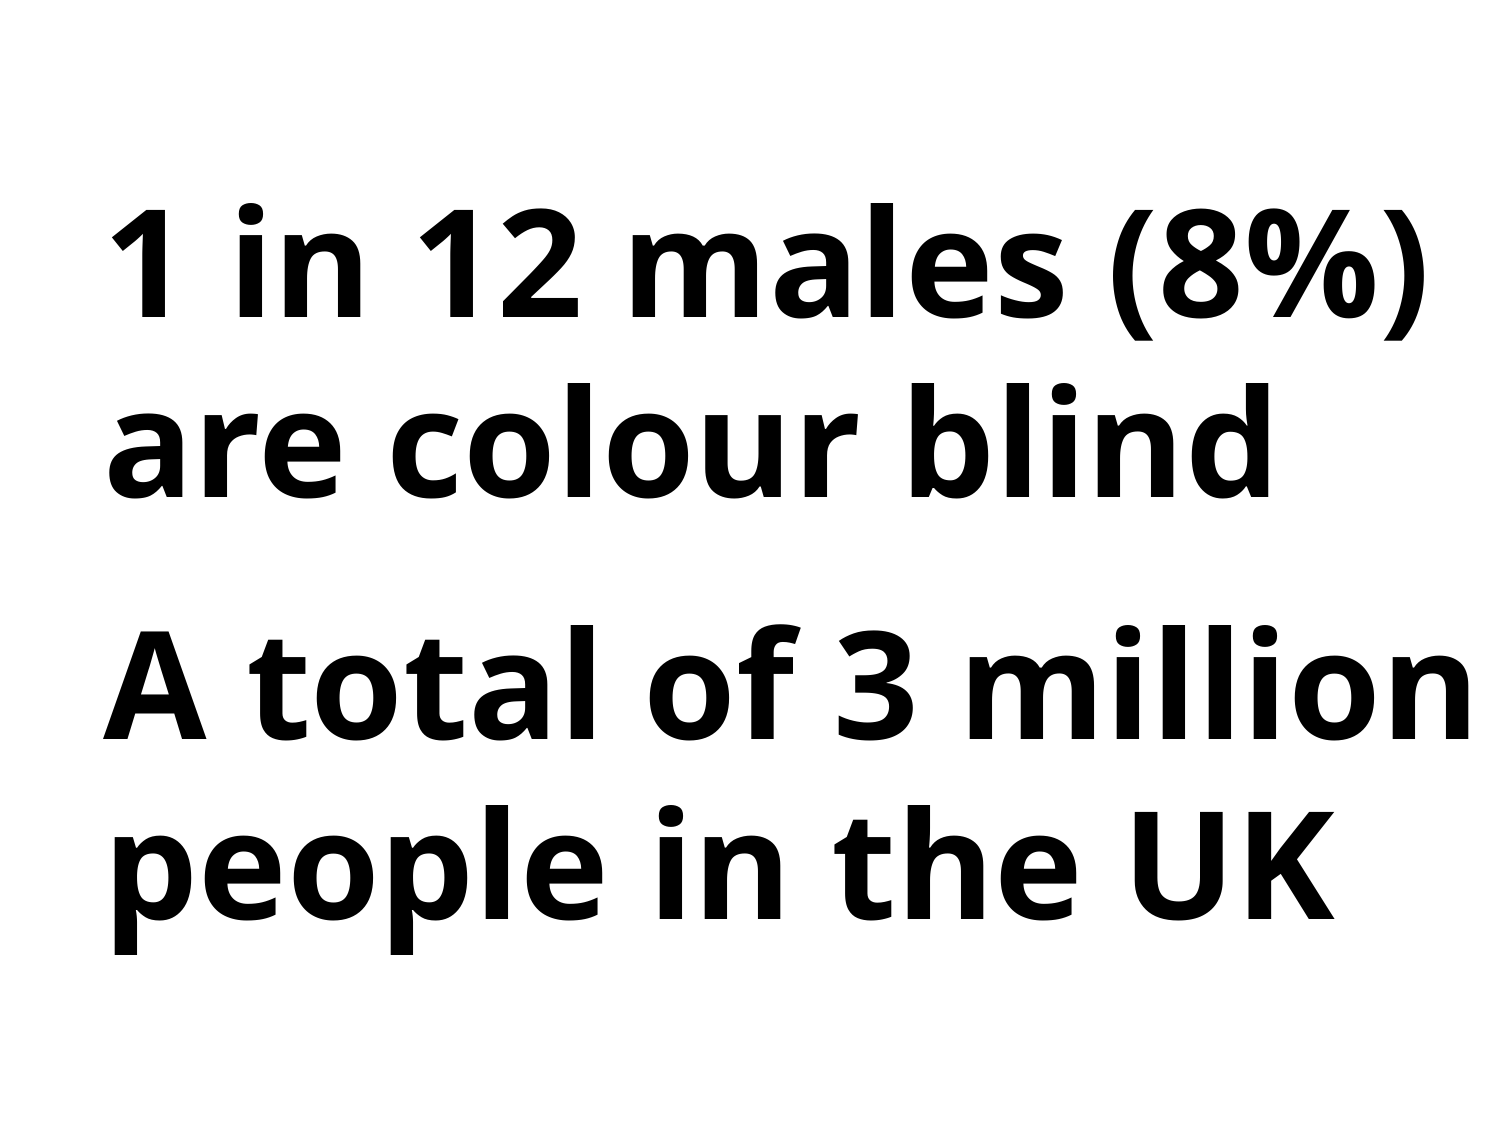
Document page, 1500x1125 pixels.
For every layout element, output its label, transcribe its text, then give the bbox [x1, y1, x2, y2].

text_box 1 in 12 males (8%) are colour blind A total of 3 million people in the UK [88, 152, 1500, 965]
